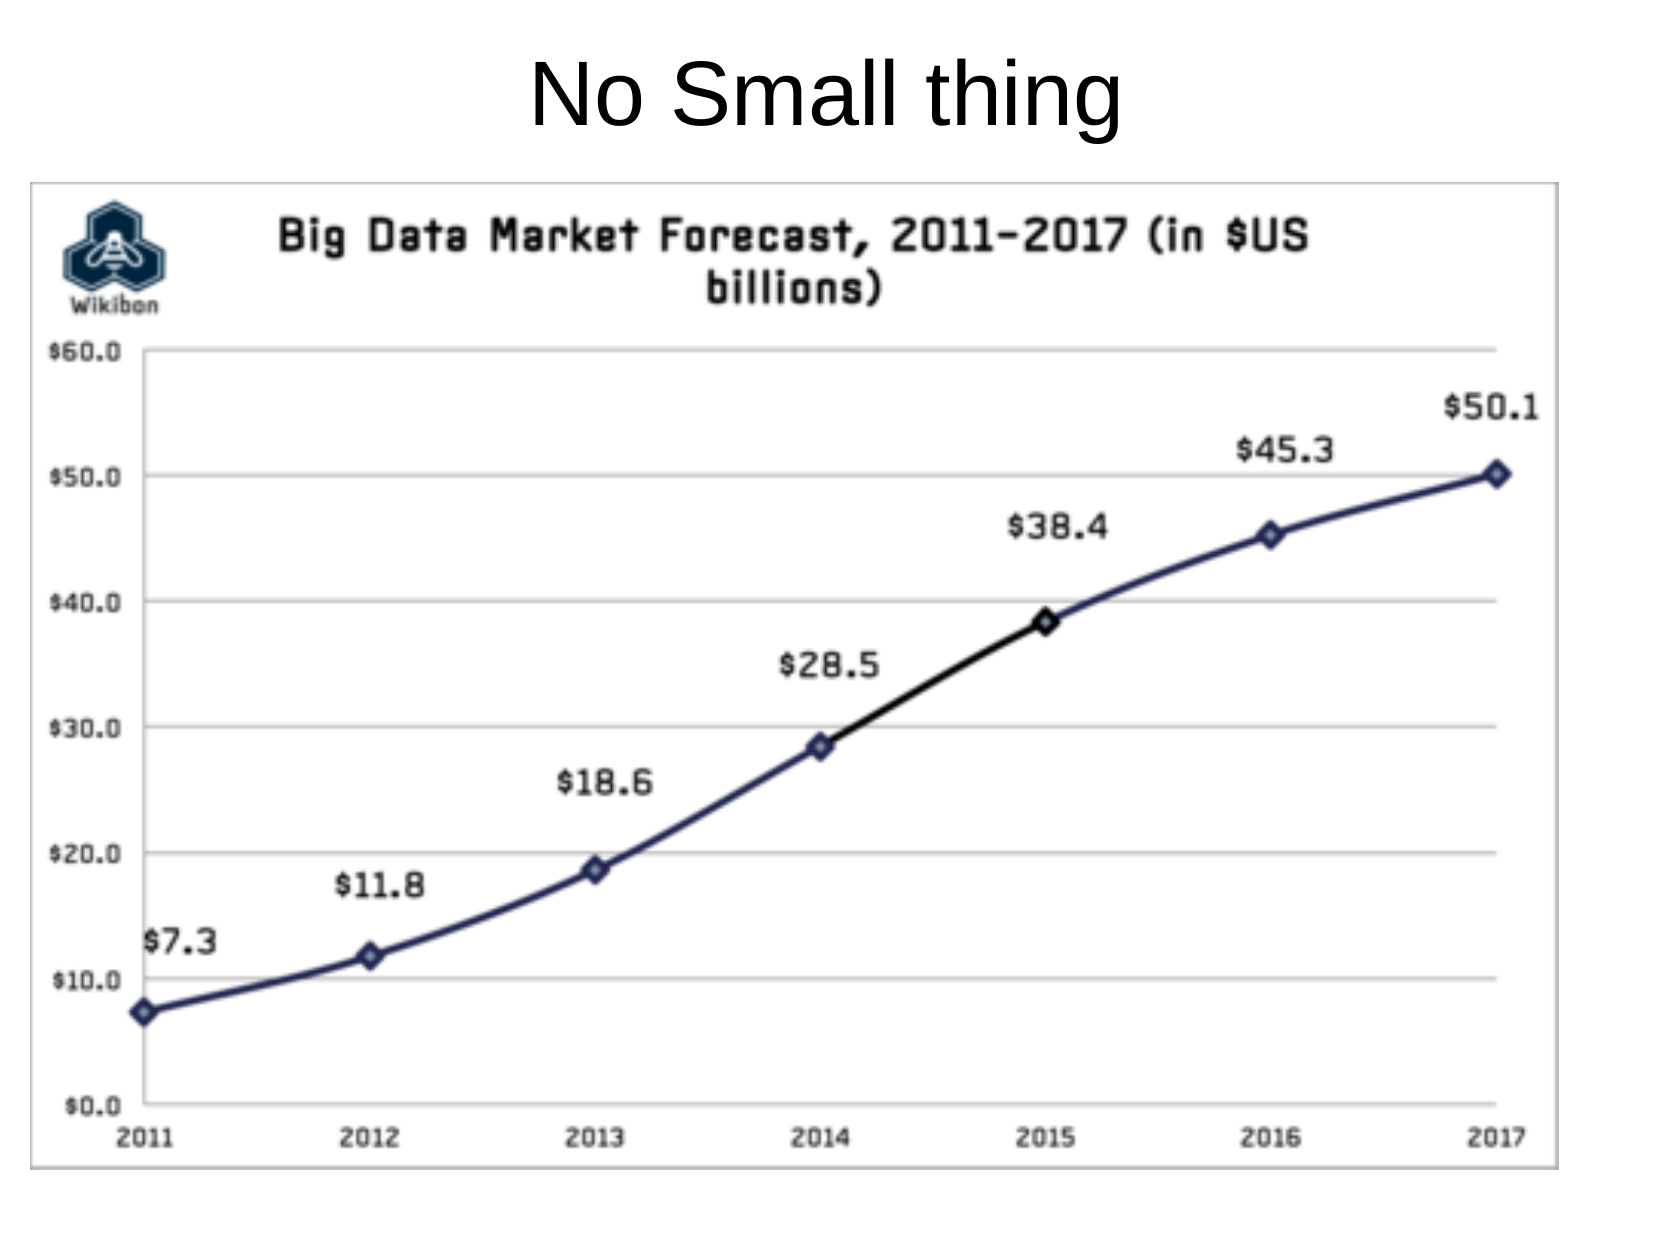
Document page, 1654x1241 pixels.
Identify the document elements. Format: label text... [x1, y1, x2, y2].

title No Small thing [82, 0, 1571, 198]
picture [30, 182, 1559, 1171]
